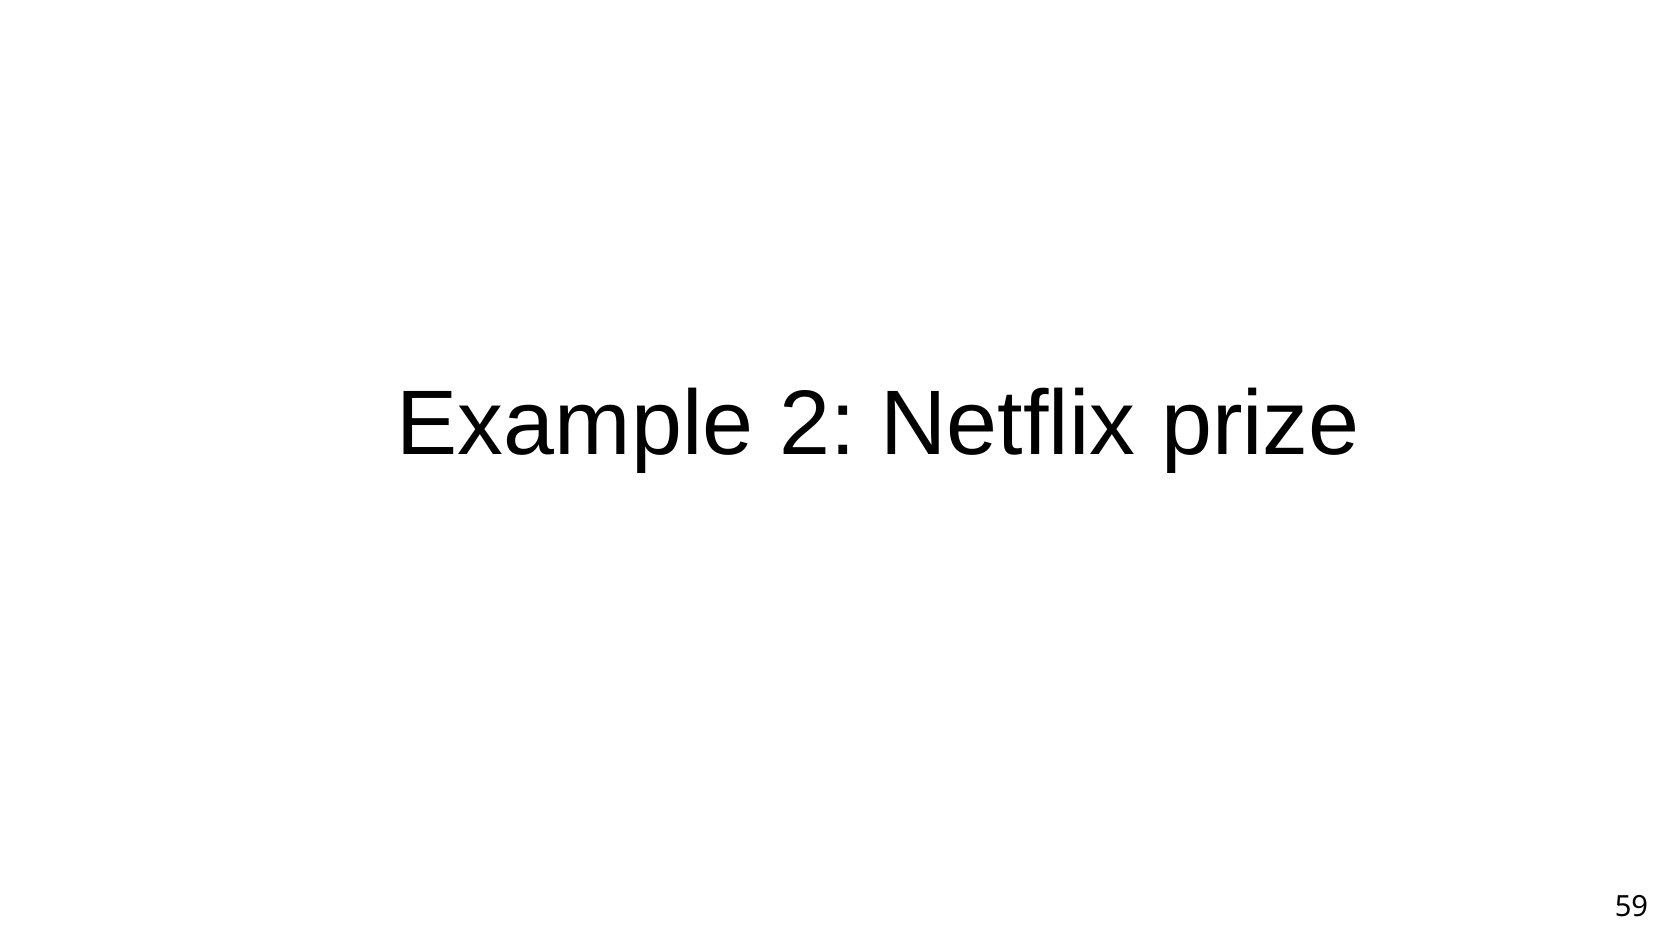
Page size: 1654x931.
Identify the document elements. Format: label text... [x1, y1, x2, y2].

title Example 2: Netflix prize [135, 345, 1624, 501]
